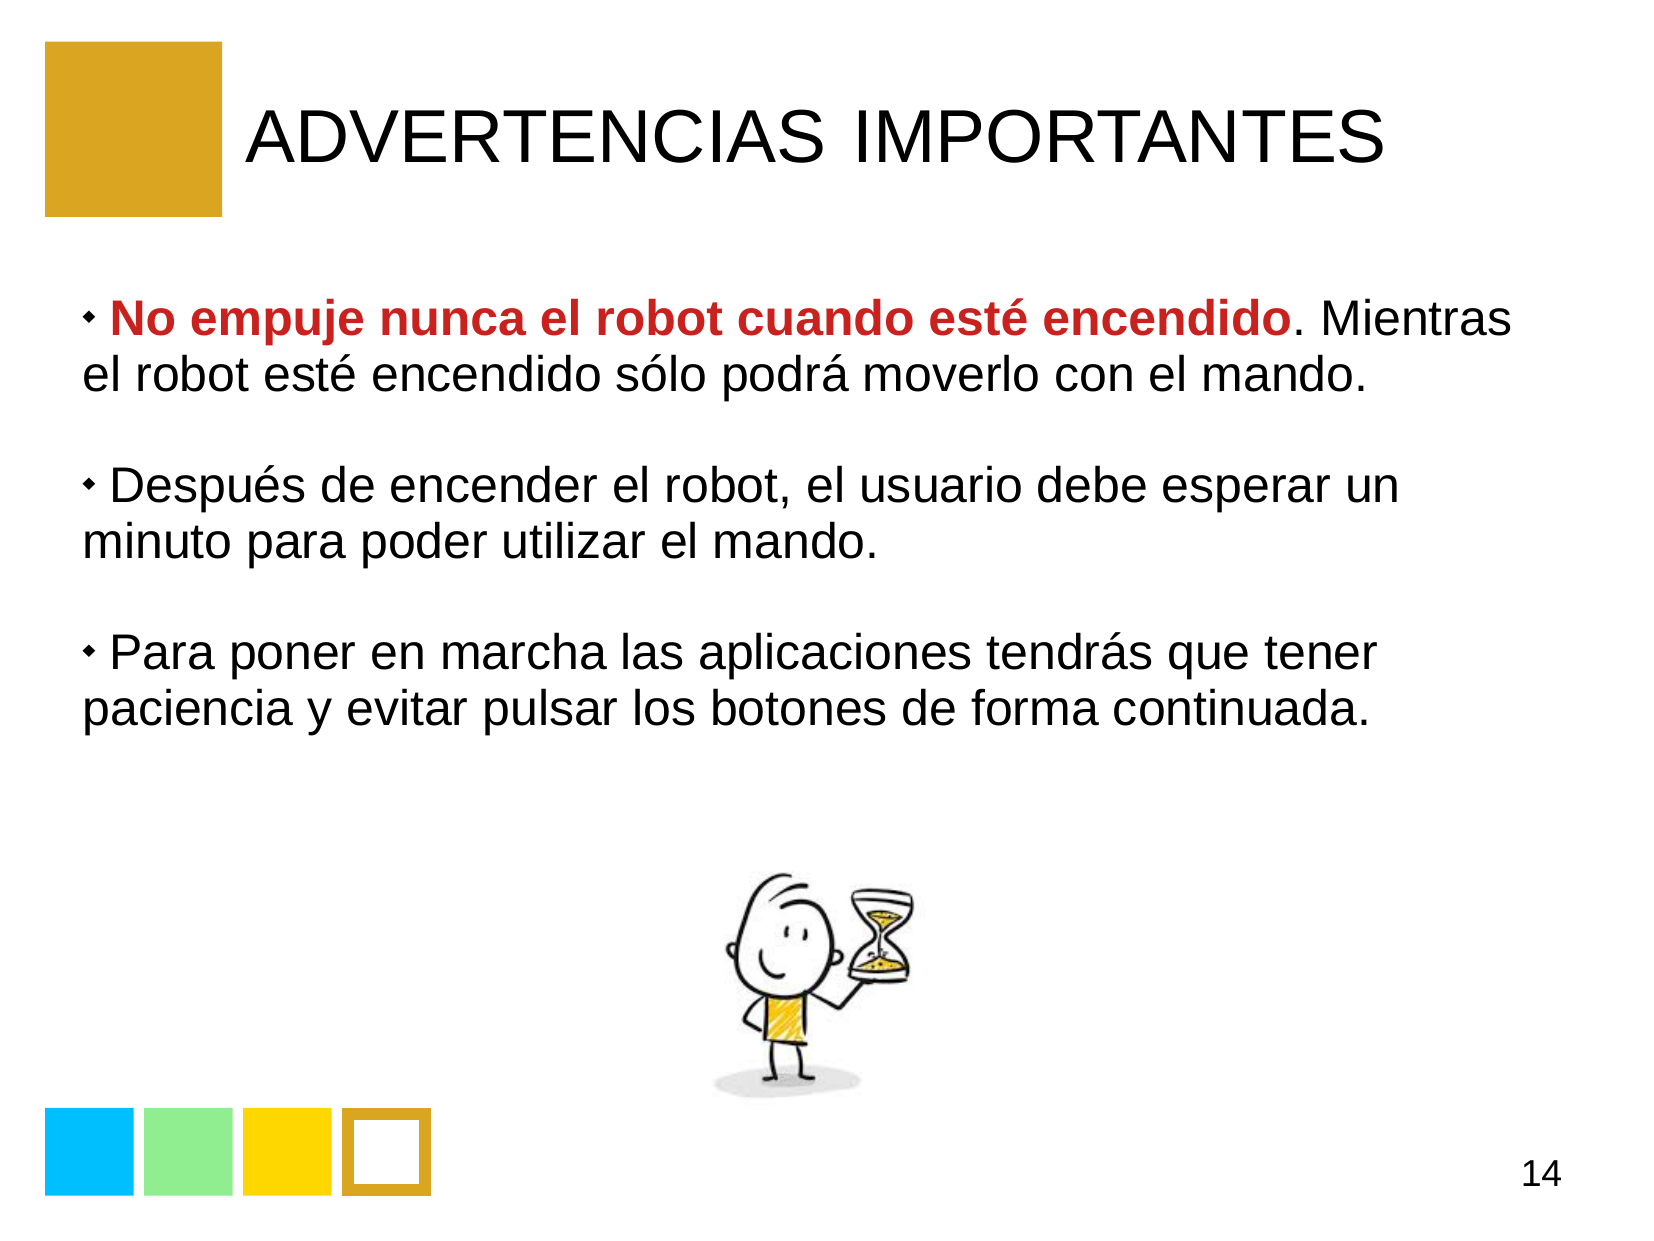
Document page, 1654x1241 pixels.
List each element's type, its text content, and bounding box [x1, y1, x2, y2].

subtitle No empuje nunca el robot cuando esté encendido. Mientras el robot esté encendido sólo podrá moverlo con el mando. Después de encender el robot, el usuario debe esperar un minuto para poder utilizar el mando. Para poner en marcha las aplicaciones tendrás que tener paciencia y evitar pulsar los botones de forma continuada. [82, 290, 1538, 1010]
text_box <number> [1506, 1145, 1654, 1217]
picture [637, 809, 1005, 1146]
title ADVERTENCIAS IMPORTANTES [224, 49, 1571, 213]
